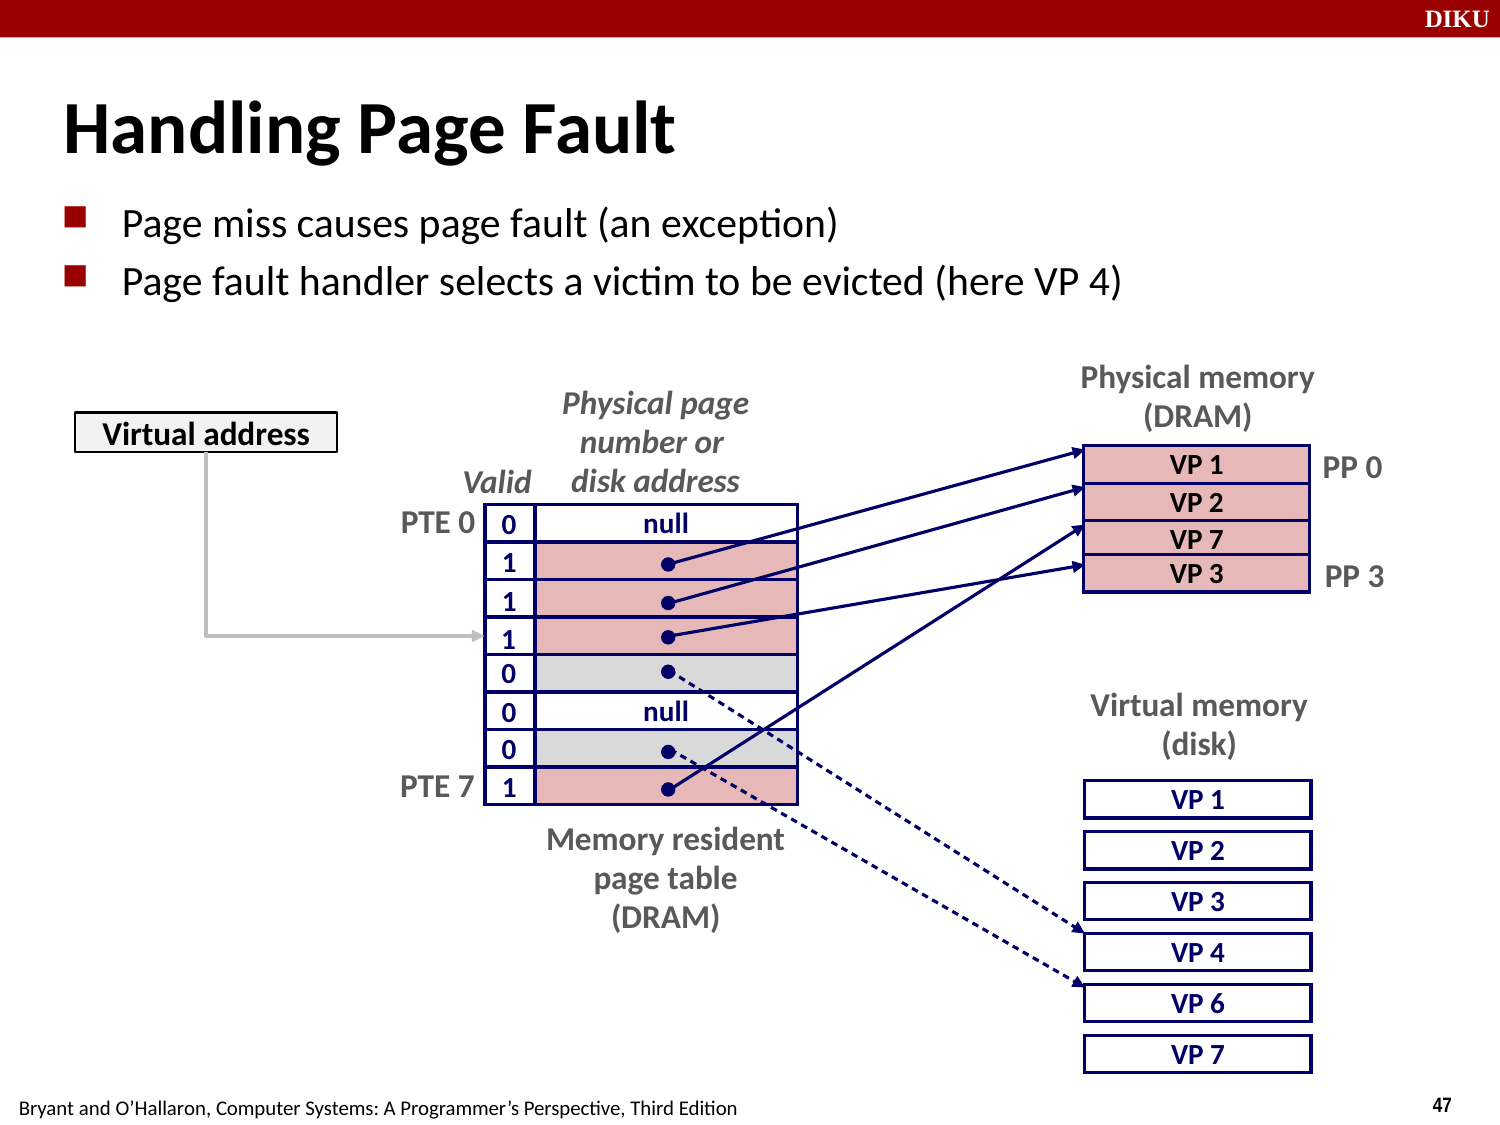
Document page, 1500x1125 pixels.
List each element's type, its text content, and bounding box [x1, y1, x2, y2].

text_box Physical page number or disk address [547, 374, 765, 509]
text_box Virtual address [75, 412, 338, 453]
text_box null [536, 693, 798, 730]
text_box 1 [486, 614, 531, 648]
text_box null [759, 531, 798, 542]
text_box Valid [447, 454, 560, 510]
text_box null [536, 504, 798, 542]
text_box 1 [487, 576, 532, 627]
text_box Memory resident page table (DRAM) [531, 811, 801, 945]
text_box VP 2 [1084, 831, 1312, 869]
text_box PP 0 [1307, 439, 1398, 495]
text_box 0 [490, 499, 532, 537]
text_box VP 1 [1084, 780, 1312, 819]
text_box PP 3 [1310, 548, 1400, 604]
text_box 0 [486, 724, 532, 775]
text_box VP 4 [1084, 933, 1312, 971]
text_box VP 7 [1083, 521, 1310, 554]
text_box VP 2 [1083, 484, 1310, 521]
text_box 1 [490, 775, 532, 814]
text_box 0 [486, 648, 531, 687]
text_box [536, 542, 798, 693]
text_box 0 [486, 687, 532, 724]
text_box 1 [487, 537, 532, 576]
text_box VP 7 [1084, 1035, 1312, 1073]
text_box VP 3 [1084, 882, 1312, 920]
text_box null [768, 711, 798, 730]
text_box Page miss causes page fault (an exception) Page fault handler selects a victim to be evicted (here VP 4) [50, 188, 1414, 313]
text_box PTE 0 [385, 493, 490, 549]
text_box [536, 730, 798, 805]
text_box PTE 7 [385, 758, 490, 814]
text_box VP 3 [1083, 554, 1310, 593]
text_box Handling Page Fault [48, 59, 1408, 188]
text_box VP 1 [1083, 445, 1310, 484]
text_box VP 6 [1084, 984, 1312, 1022]
text_box Physical memory (DRAM) [1065, 349, 1330, 445]
text_box Virtual memory (disk) [1075, 677, 1323, 772]
